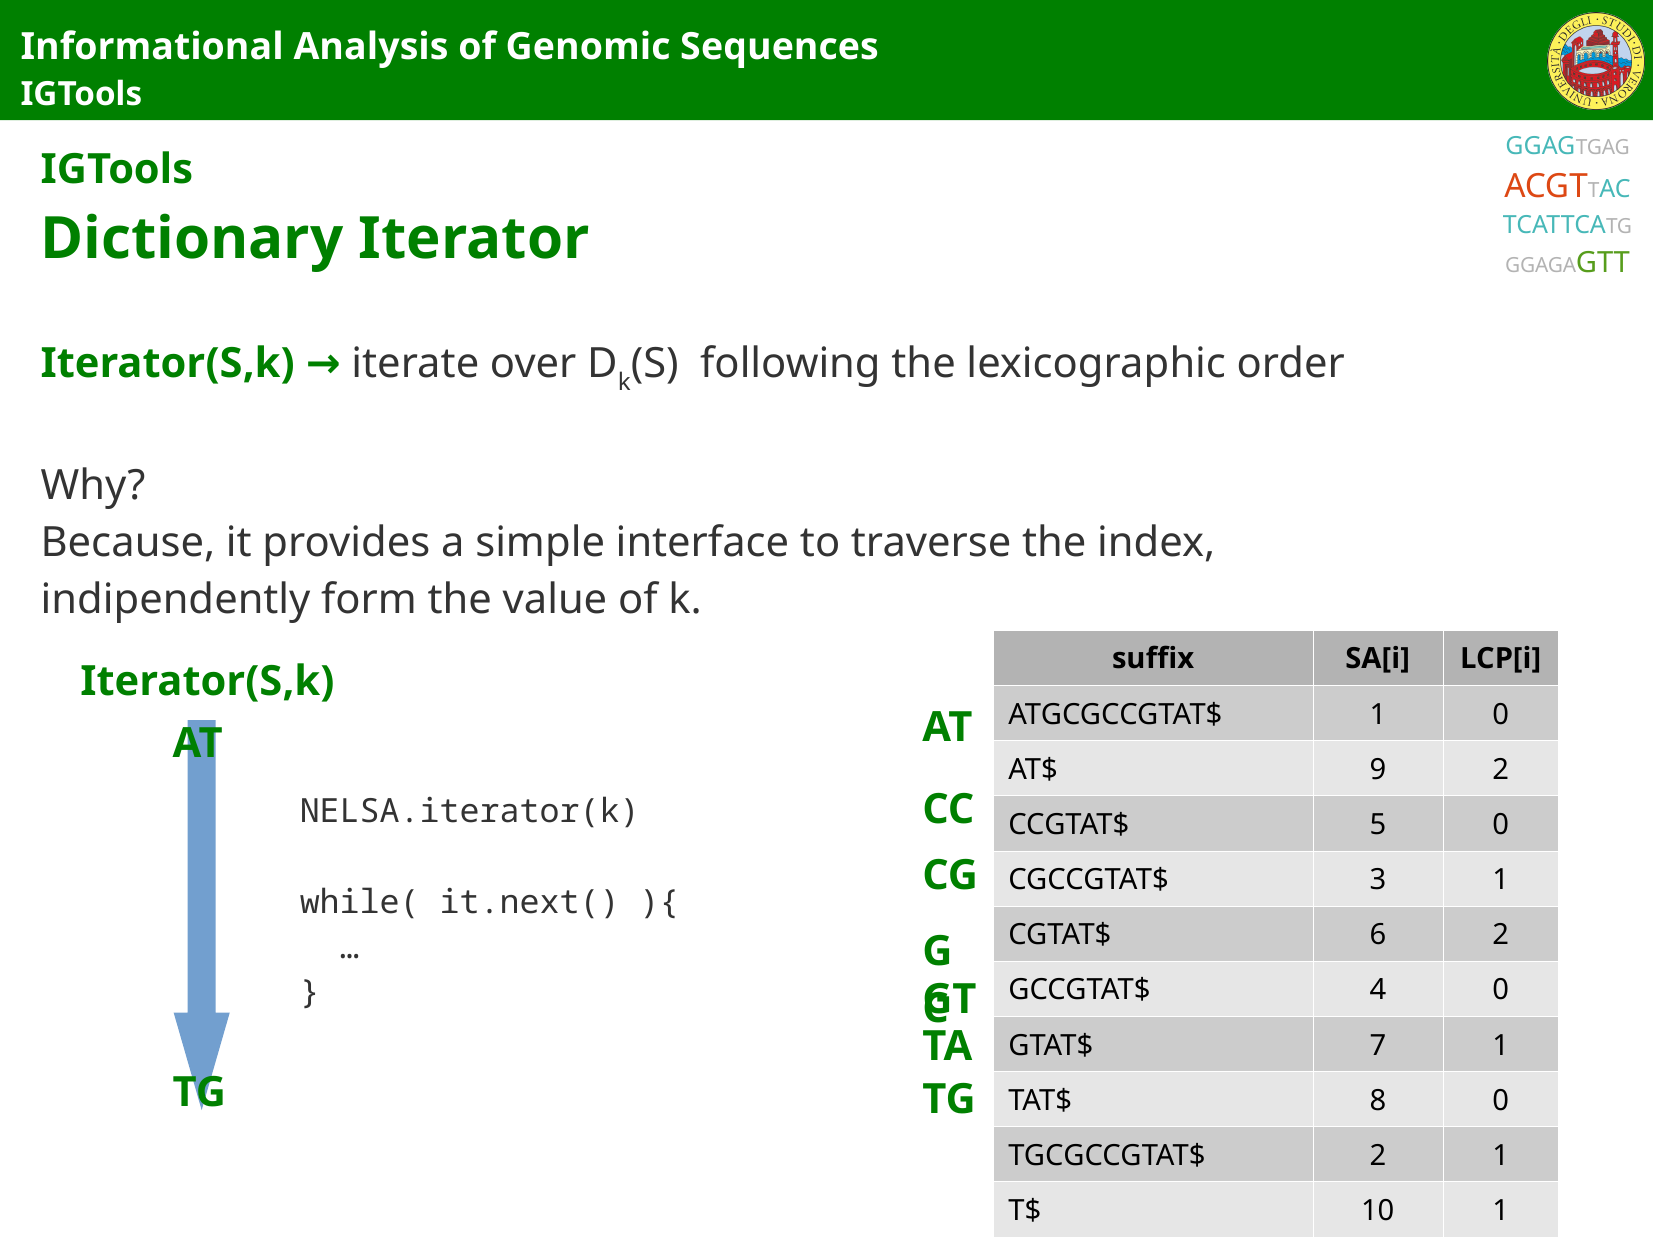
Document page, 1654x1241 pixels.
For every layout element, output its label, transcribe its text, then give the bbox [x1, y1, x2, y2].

table_cell 1 [1444, 1017, 1558, 1071]
text_box [0, 0, 1653, 121]
table_cell 1 [1314, 686, 1443, 740]
table_cell 5 [1314, 796, 1443, 851]
table_header suffix [994, 631, 1313, 685]
table_cell 2 [1444, 907, 1558, 961]
table_cell 9 [1314, 741, 1443, 795]
table_cell 1 [1444, 1182, 1558, 1237]
table_cell 4 [1314, 962, 1443, 1016]
text_box CG [907, 836, 994, 908]
table_cell GTAT$ [994, 1017, 1313, 1071]
table_header LCP[i] [1444, 631, 1558, 685]
table_cell 1 [1444, 1127, 1558, 1181]
table_cell 0 [1444, 796, 1558, 851]
text_box Iterator(S,k) [65, 643, 376, 752]
text_box IGTools Dictionary Iterator Iterator(S,k) → iterate over Dk(S) following the lexicographic order Why? Because, it provides a simple interface to traverse the index, indipendently form the value of k. [25, 131, 1621, 552]
table_cell 1 [1444, 852, 1558, 906]
table_cell 8 [1314, 1072, 1443, 1126]
table_cell 0 [1444, 1072, 1558, 1126]
table_cell 2 [1314, 1127, 1443, 1181]
table_cell TAT$ [994, 1072, 1313, 1126]
text_box GC [907, 913, 994, 961]
text_box TG [907, 1061, 994, 1132]
table_cell 0 [1444, 962, 1558, 1016]
picture [1547, 12, 1645, 110]
table_cell 0 [1444, 686, 1558, 740]
text_box GGAGTGAGACGTTACTCATTCATGGGAGAGTT [1485, 120, 1651, 263]
table_cell AT$ [994, 741, 1313, 795]
text_box CC [907, 771, 994, 836]
table_cell ATGCGCCGTAT$ [994, 686, 1313, 740]
table_cell 2 [1444, 741, 1558, 795]
table_cell T$ [994, 1182, 1313, 1237]
table_cell GCCGTAT$ [994, 962, 1313, 1016]
text_box TG [157, 1054, 244, 1126]
table_cell 7 [1314, 1017, 1443, 1071]
text_box [173, 776, 230, 1054]
text_box GT [907, 961, 994, 1008]
table_cell 3 [1314, 852, 1443, 906]
table_cell 6 [1314, 907, 1443, 961]
table_cell TGCGCCGTAT$ [994, 1127, 1313, 1181]
text_box TA [907, 1008, 994, 1061]
text_box AT [907, 689, 994, 760]
text_box AT [157, 705, 244, 776]
table_cell CGTAT$ [994, 907, 1313, 961]
text_box NELSA.iterator(k) while( it.next() ){ … } [285, 780, 766, 1051]
table_cell 10 [1314, 1182, 1443, 1237]
table_cell CGCCGTAT$ [994, 852, 1313, 906]
table_header SA[i] [1314, 631, 1443, 685]
text_box Informational Analysis of Genomic Sequences IGTools [5, 11, 1416, 107]
table_cell CCGTAT$ [994, 796, 1313, 851]
